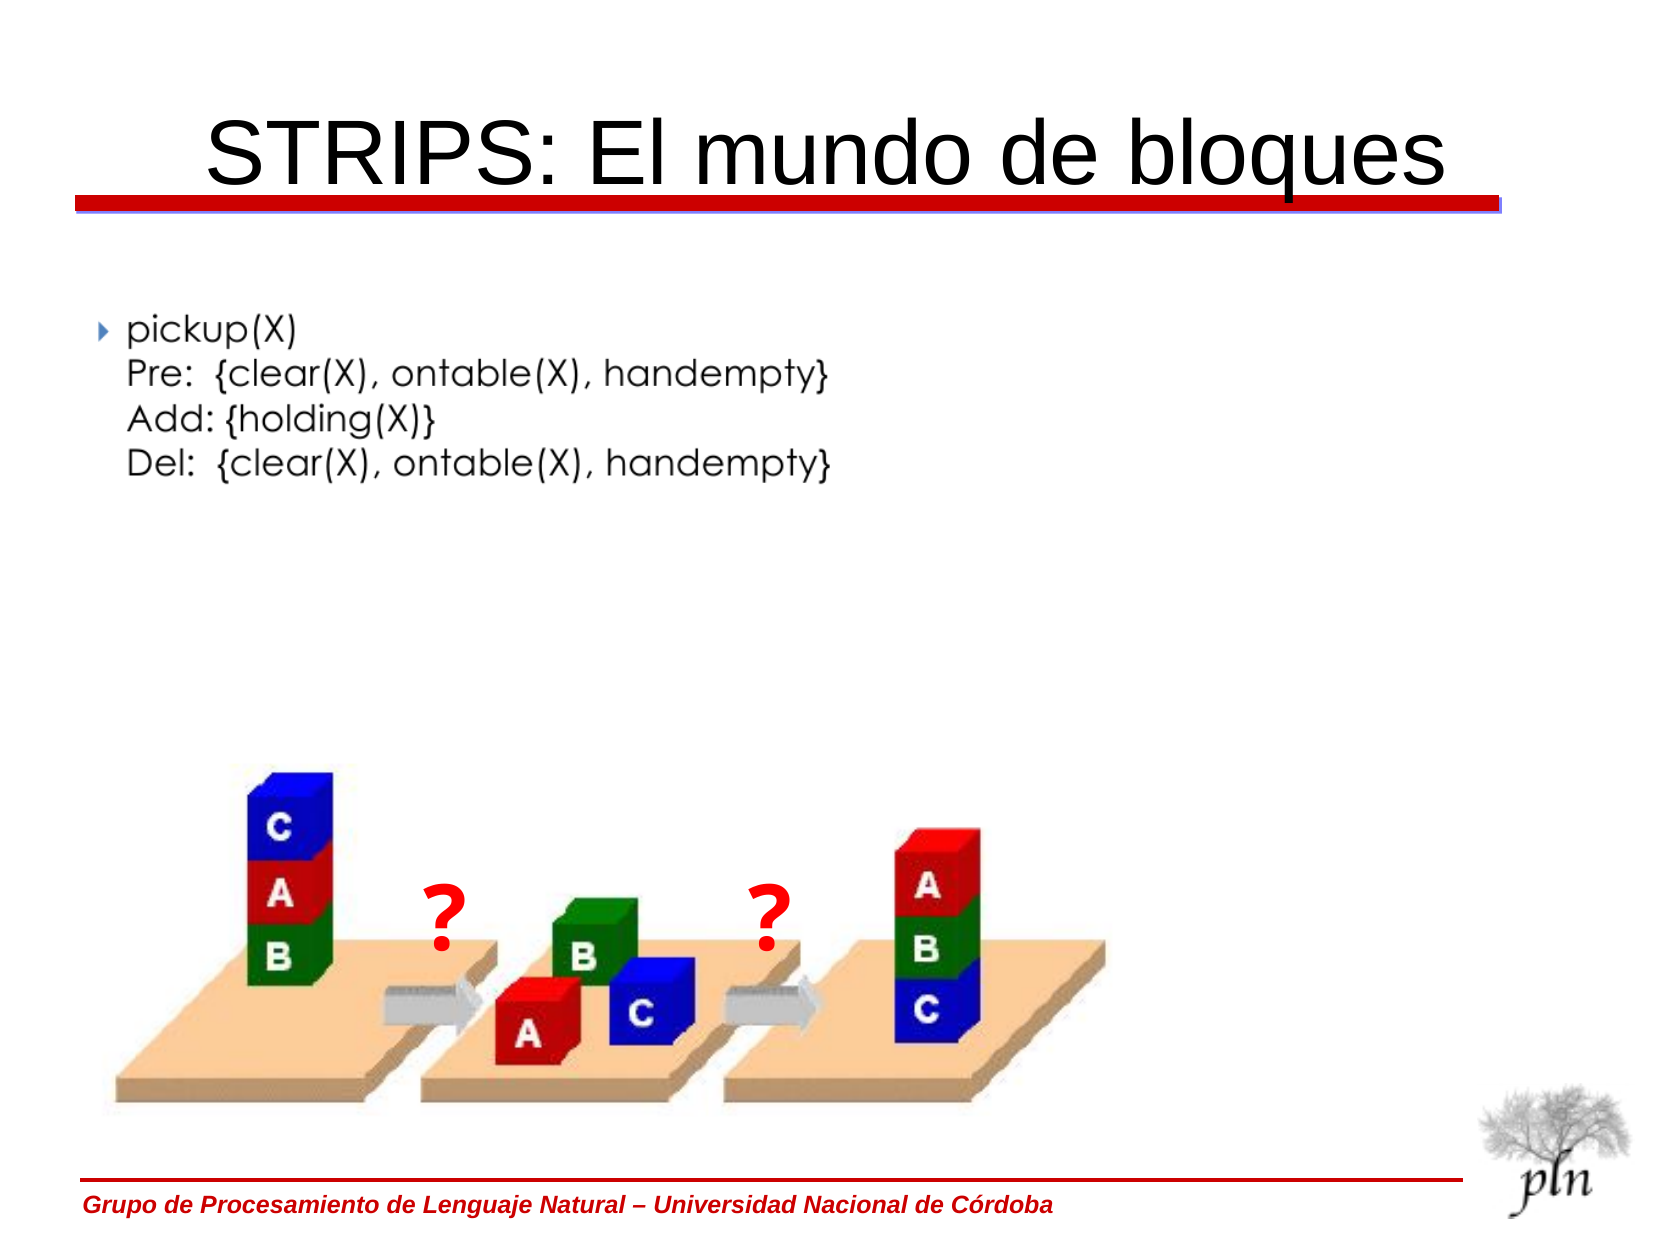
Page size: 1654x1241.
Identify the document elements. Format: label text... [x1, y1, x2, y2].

picture [1477, 1083, 1635, 1219]
picture [86, 305, 842, 494]
picture [79, 749, 1128, 1126]
text_box ? [734, 844, 810, 988]
title STRIPS: El mundo de bloques [82, 56, 1571, 250]
text_box ? [409, 844, 485, 988]
